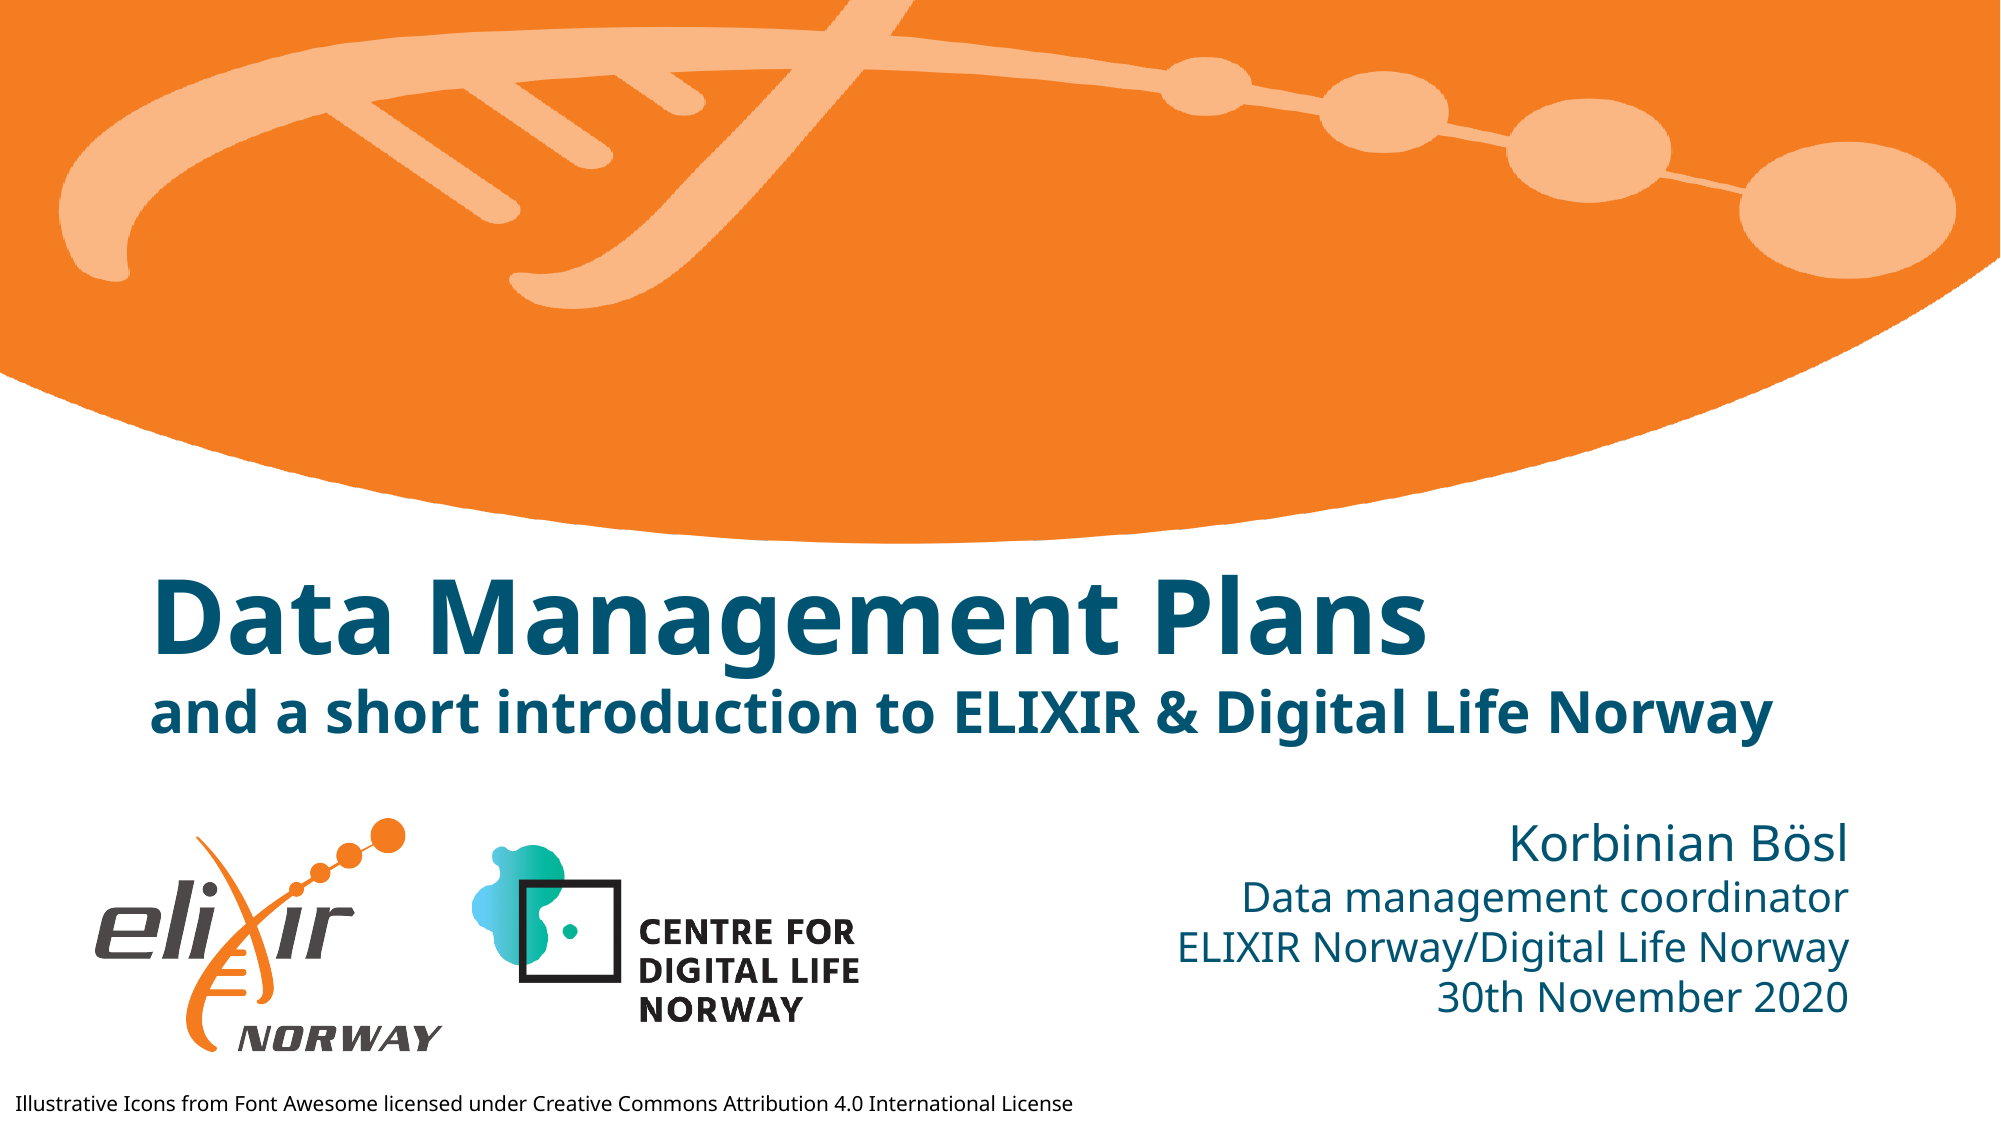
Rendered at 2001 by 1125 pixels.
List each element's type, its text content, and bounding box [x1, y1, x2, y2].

picture [472, 845, 864, 1028]
text_box Illustrative Icons from Font Awesome licensed under Creative Commons Attribution 4.0 International License [0, 1076, 1536, 1125]
title Data Management Plans and a short introduction to ELIXIR & Digital Life Norway [149, 550, 1850, 752]
picture [95, 818, 443, 1052]
list Korbinian Bösl Data management coordinator ELIXIR Norway/Digital Life Norway 30th November 2020 [1109, 751, 1850, 1008]
